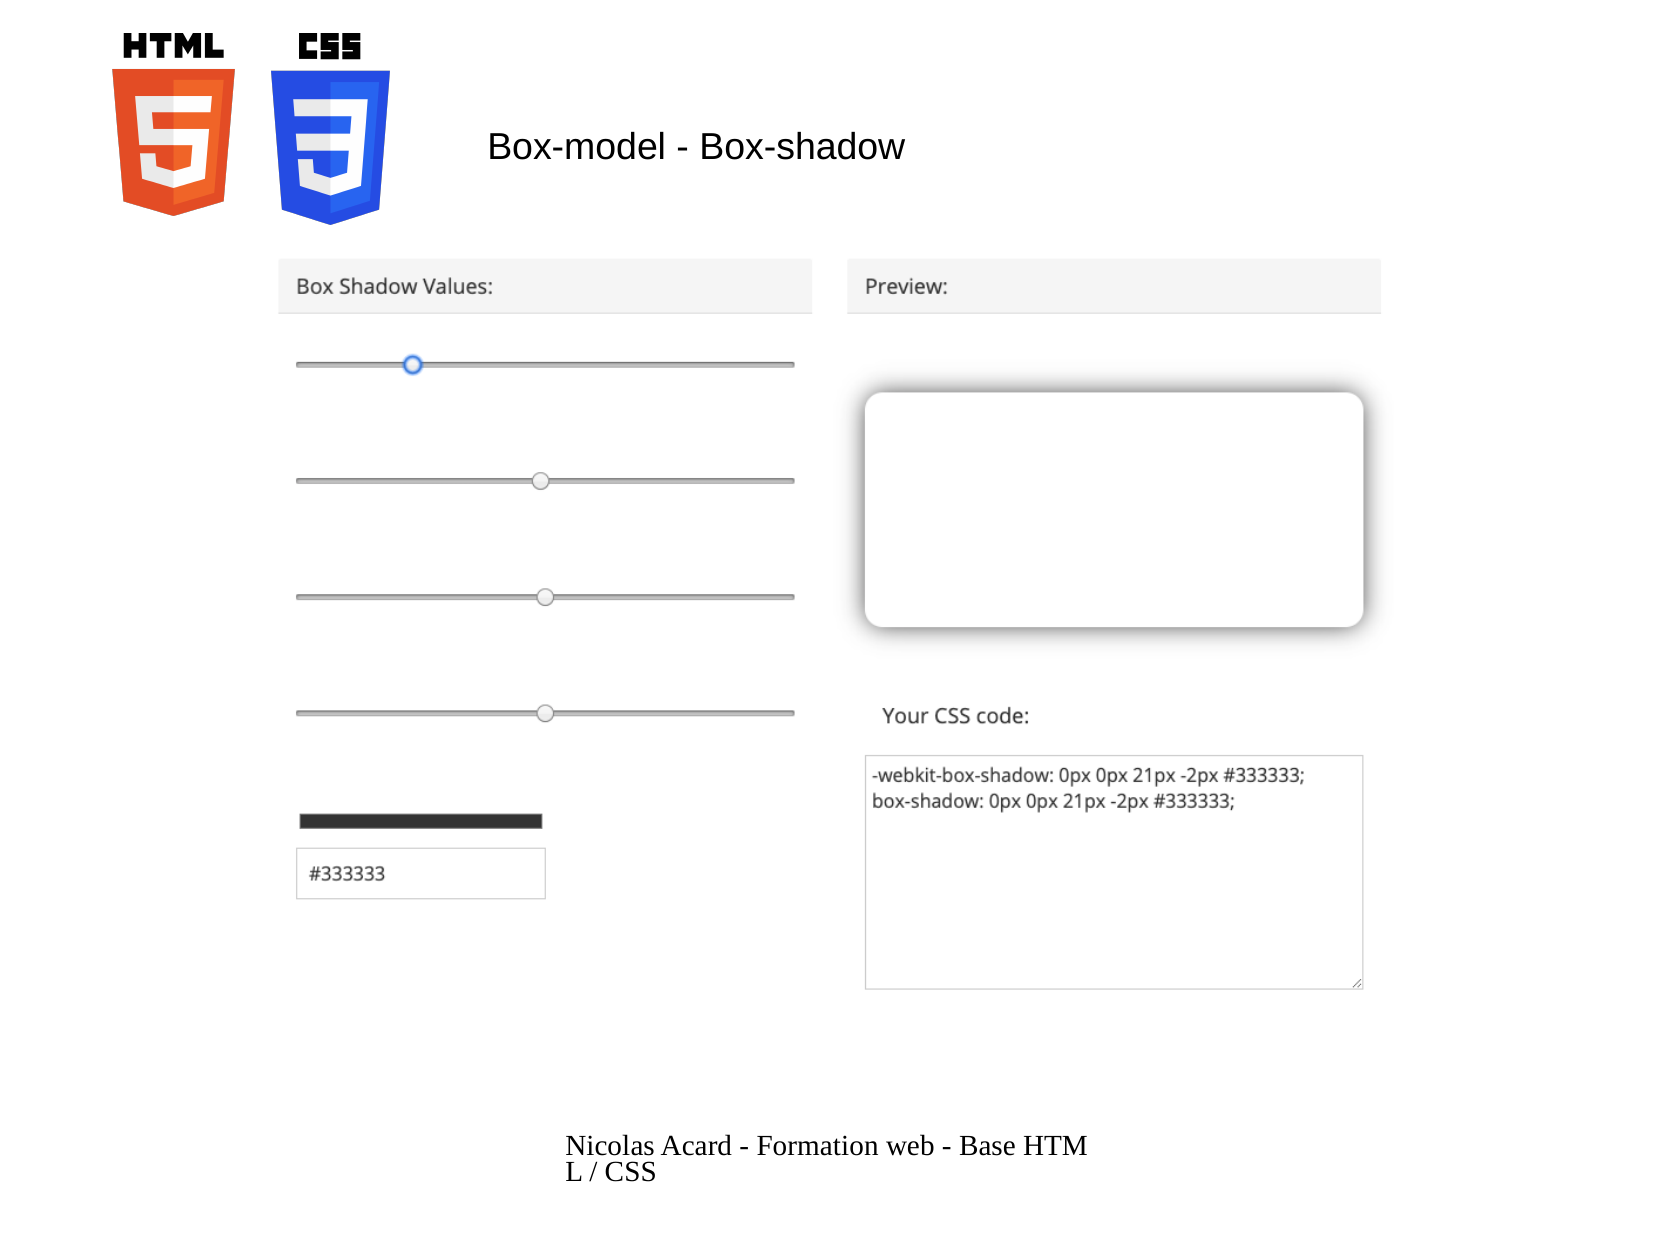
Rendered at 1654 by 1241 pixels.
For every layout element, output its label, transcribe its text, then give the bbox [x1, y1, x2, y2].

text_box Box-model - Box-shadow [472, 118, 1382, 175]
picture [271, 33, 390, 225]
picture [268, 247, 1394, 1006]
picture [87, 33, 260, 216]
